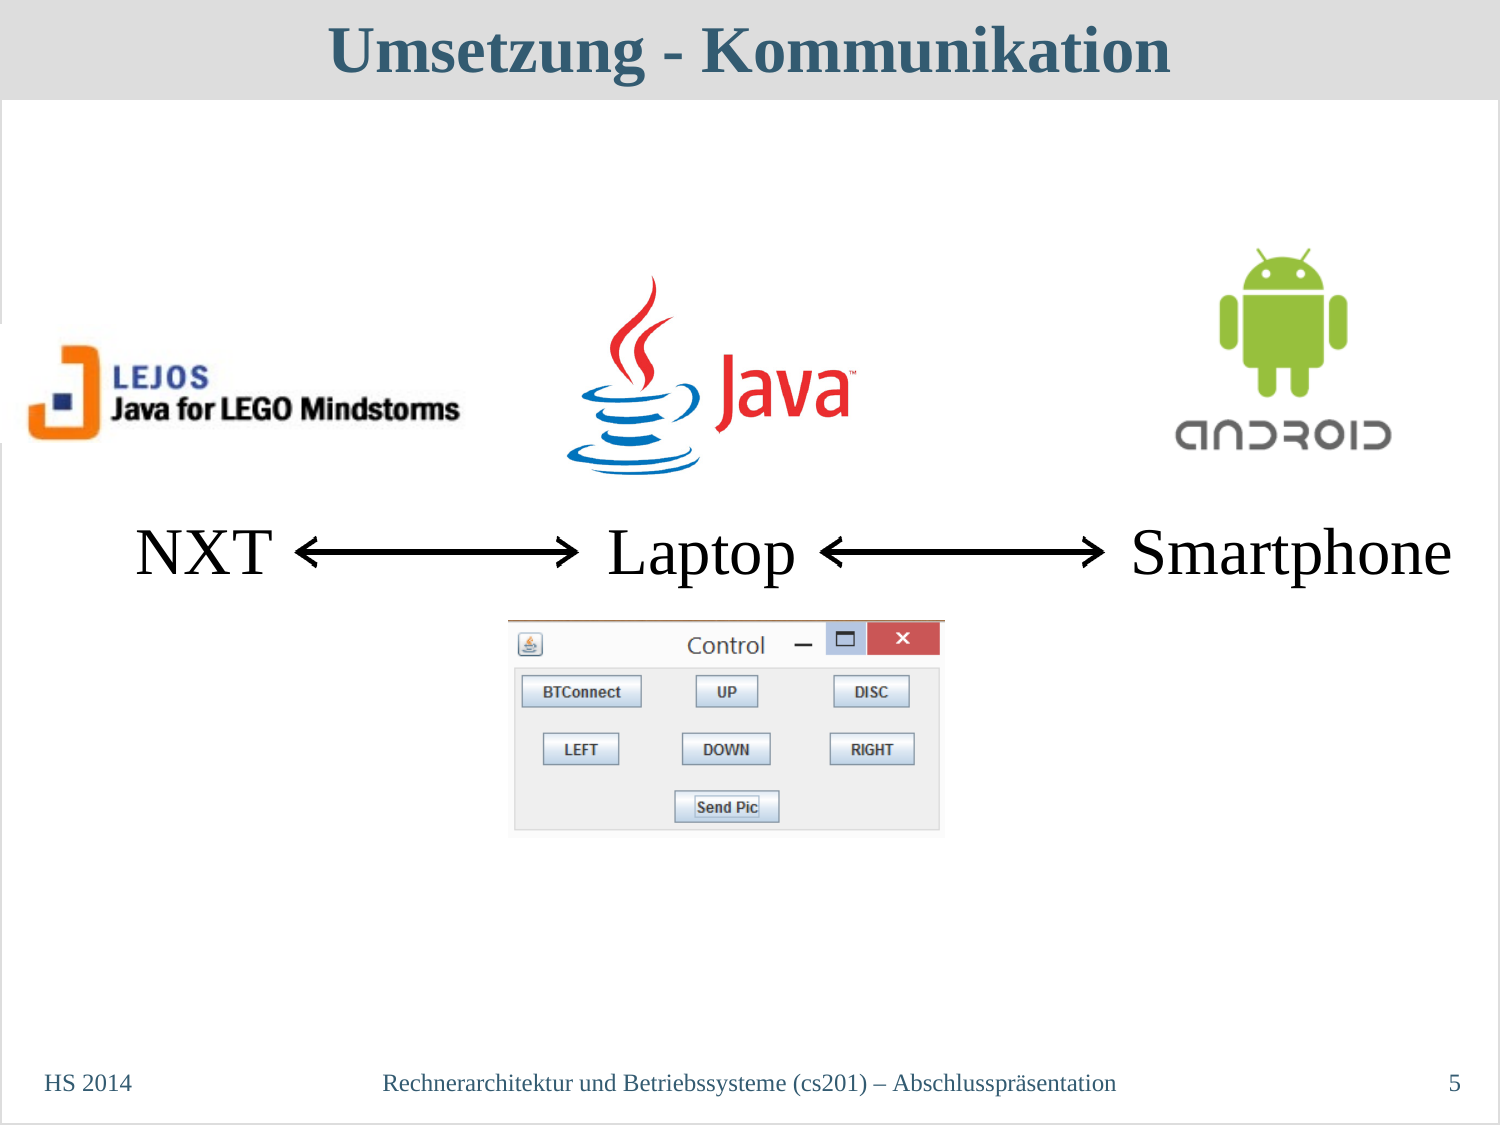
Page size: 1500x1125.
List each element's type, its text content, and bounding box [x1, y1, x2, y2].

picture [1101, 206, 1477, 506]
picture [0, 324, 473, 443]
list NXT Laptop Smartphone [59, 507, 1477, 597]
text_box Rechnerarchitektur und Betriebssysteme (cs201) – Abschlusspräsentation [300, 1058, 1201, 1107]
picture [537, 265, 892, 507]
picture [289, 525, 585, 579]
title Umsetzung - Kommunikation [0, 0, 1500, 100]
text_box HS 2014 [29, 1058, 195, 1097]
text_box <Nummer> [1375, 1058, 1477, 1097]
picture [508, 620, 945, 838]
picture [814, 525, 1111, 579]
